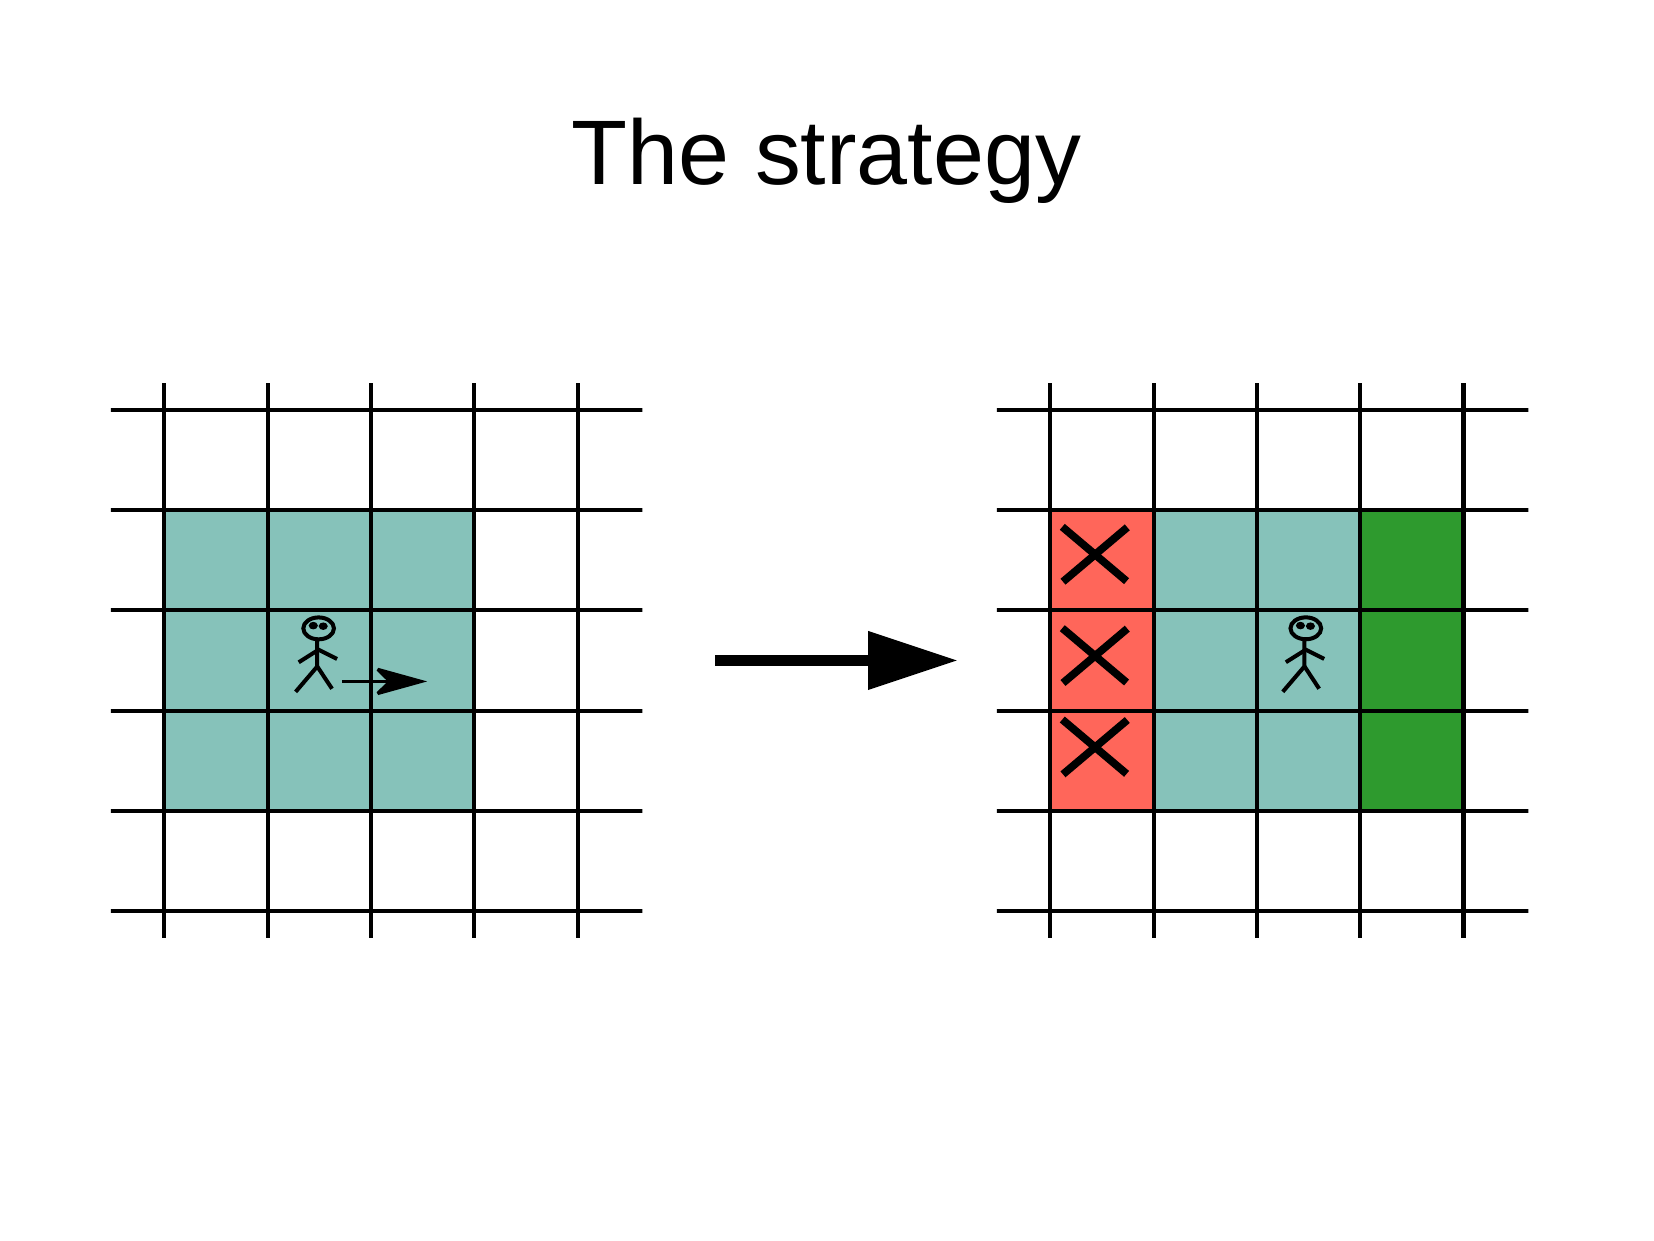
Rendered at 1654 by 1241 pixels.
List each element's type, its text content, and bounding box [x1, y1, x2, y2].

picture [110, 383, 643, 938]
title The strategy [82, 49, 1571, 257]
picture [996, 383, 1529, 938]
